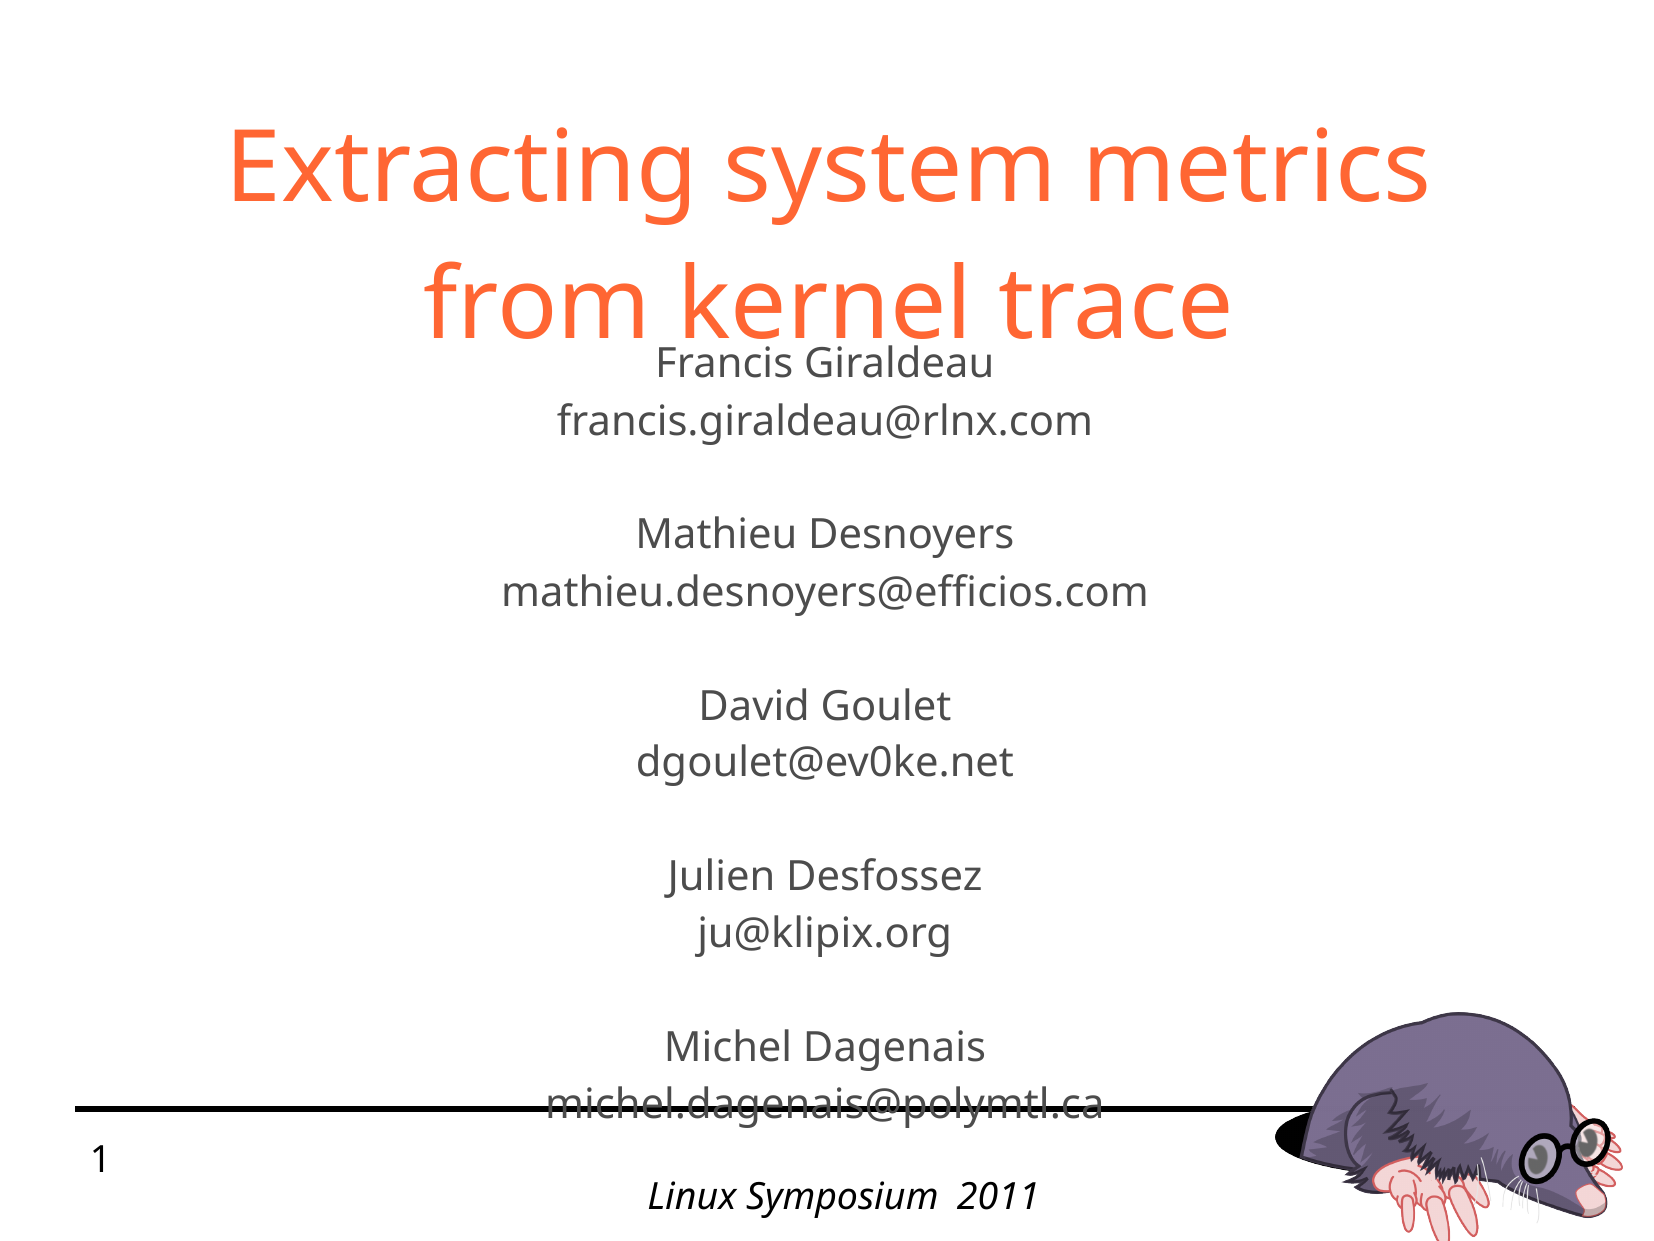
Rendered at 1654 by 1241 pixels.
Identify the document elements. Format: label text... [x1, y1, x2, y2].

text_box Linux Symposium 2011 [300, 1162, 1275, 1241]
picture [1275, 1012, 1623, 1241]
title Extracting system metrics from kernel trace [84, 114, 1574, 348]
title Francis Giraldeau francis.giraldeau@rlnx.com Mathieu Desnoyers mathieu.desnoyers@efficios.com David Goulet dgoulet@ev0ke.net Julien Desfossez ju@klipix.org Michel Dagenais michel.dagenais@polymtl.ca [75, 392, 1576, 1072]
